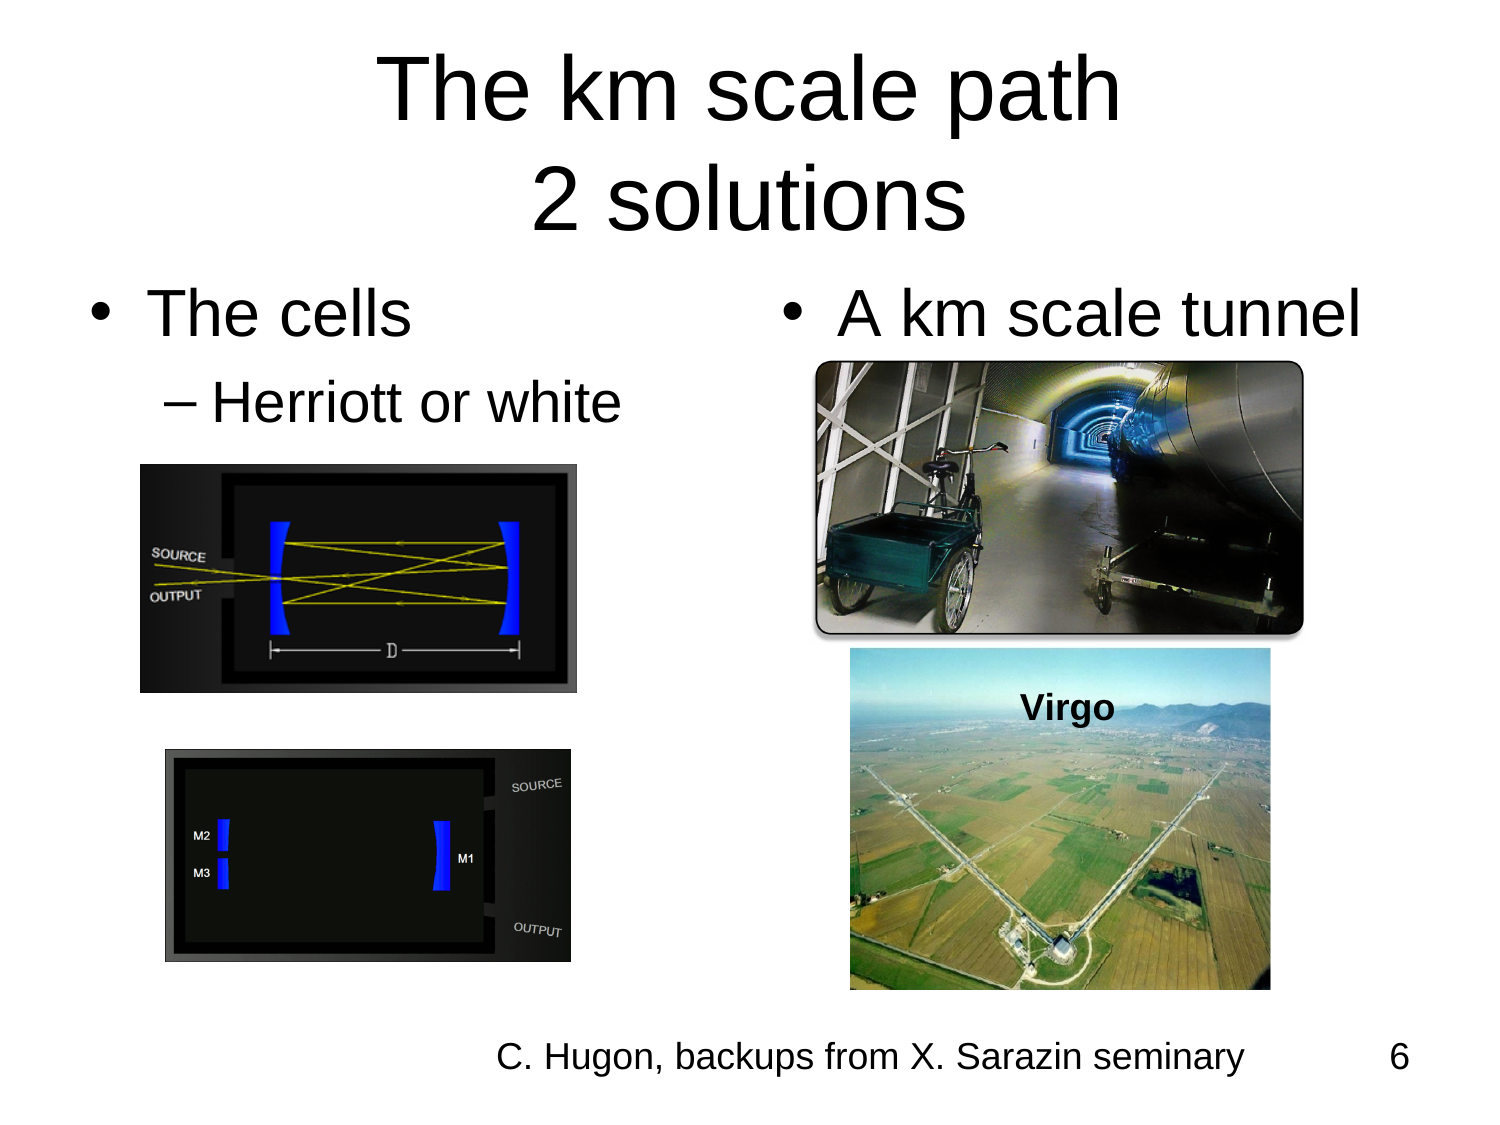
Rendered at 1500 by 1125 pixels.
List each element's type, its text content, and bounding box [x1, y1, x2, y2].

picture [140, 464, 577, 693]
text_box Virgo [1005, 675, 1130, 736]
picture [165, 749, 571, 962]
list A km scale tunnel [766, 262, 1426, 1005]
picture [809, 360, 1306, 646]
list The cells Herriott or white [75, 262, 734, 1005]
picture [850, 647, 1271, 991]
title The km scale path 2 solutions [75, 21, 1426, 257]
